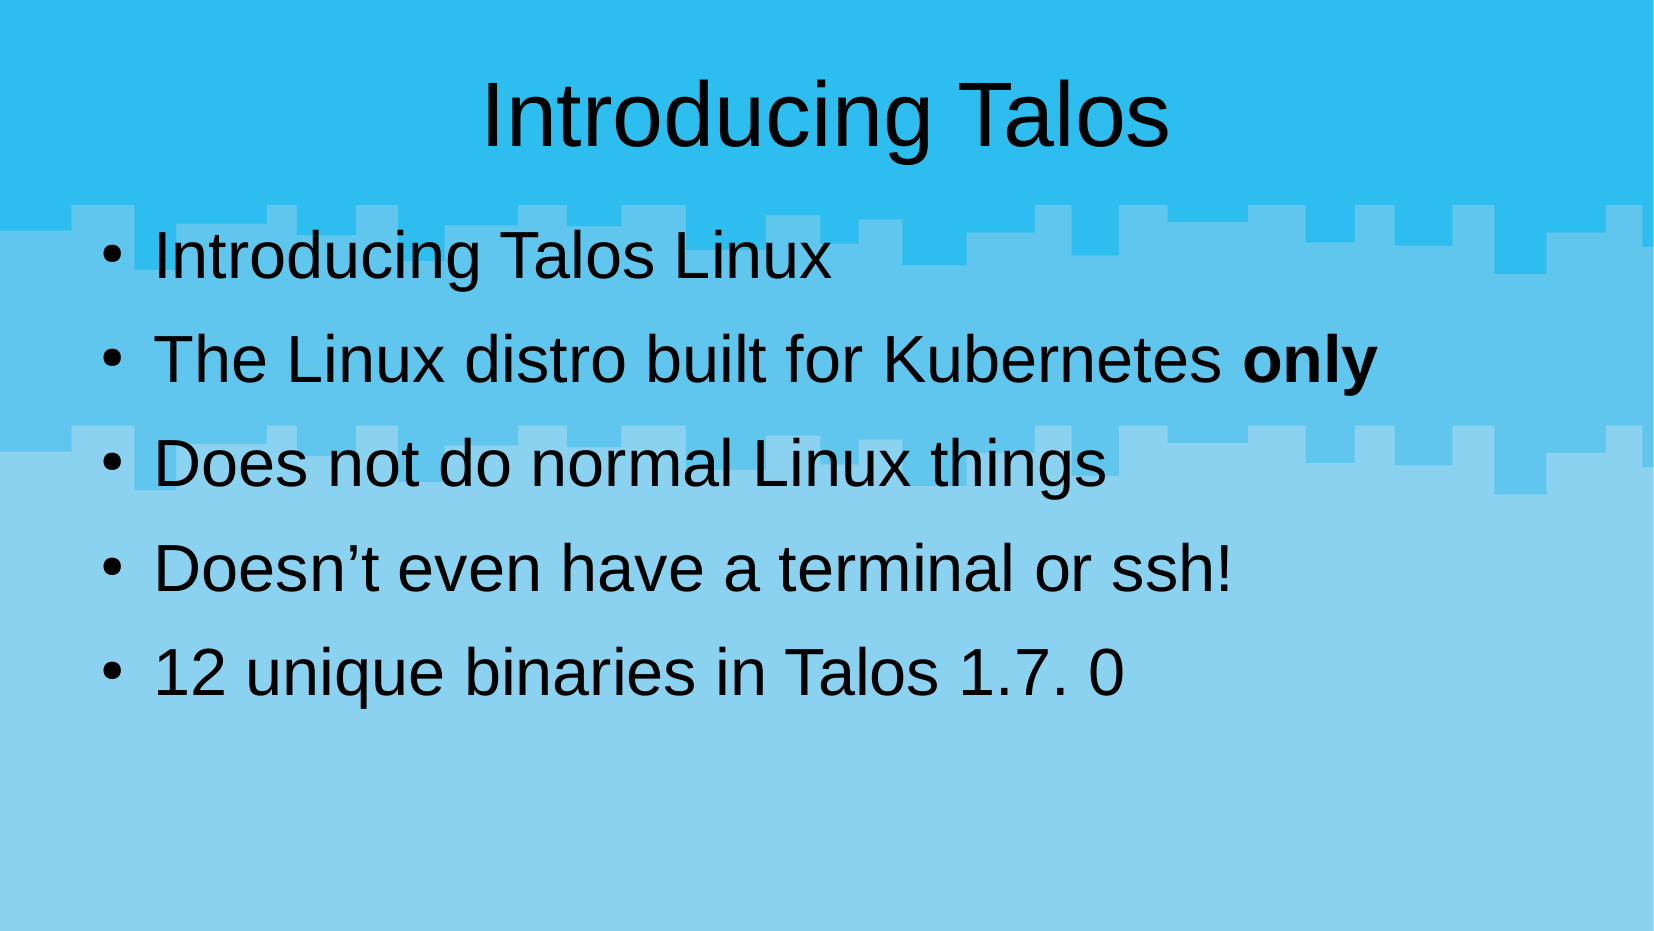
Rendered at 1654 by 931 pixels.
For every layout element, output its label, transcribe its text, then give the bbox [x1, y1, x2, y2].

list Introducing Talos Linux The Linux distro built for Kubernetes only Does not do normal Linux things Doesn’t even have a terminal or ssh! 12 unique binaries in Talos 1.7. 0 [82, 217, 1571, 758]
picture [0, 0, 1654, 931]
title Introducing Talos [82, 37, 1571, 193]
